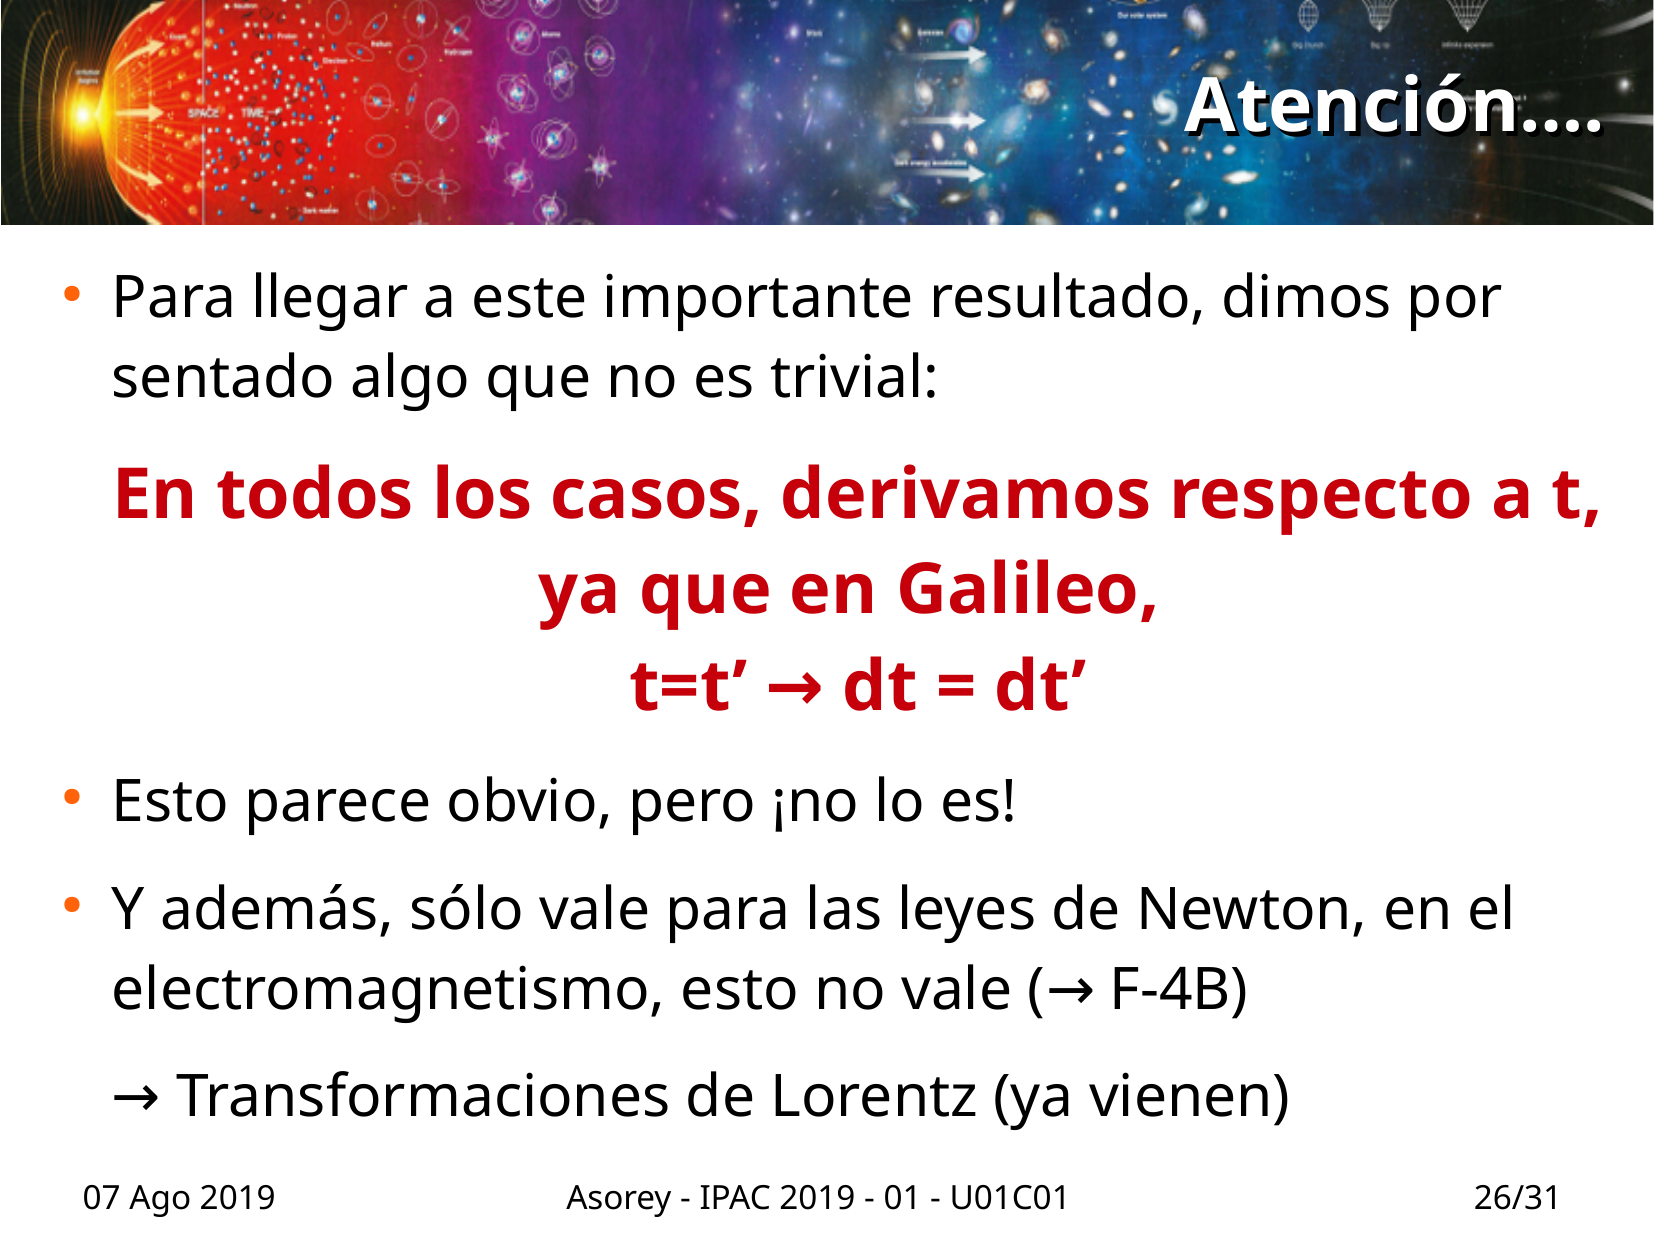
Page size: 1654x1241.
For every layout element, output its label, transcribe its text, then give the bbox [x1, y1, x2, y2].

picture [1, 0, 1654, 225]
list Para llegar a este importante resultado, dimos por sentado algo que no es trivial: En todos los casos, derivamos respecto a t, ya que en Galileo, t=t’ → dt = dt’ Esto parece obvio, pero ¡no lo es! Y además, sólo vale para las leyes de Newton, en el electromagnetismo, esto no vale (→ F-4B) → Transformaciones de Lorentz (ya vienen) [45, 255, 1606, 1156]
title Atención…. [45, 15, 1606, 191]
